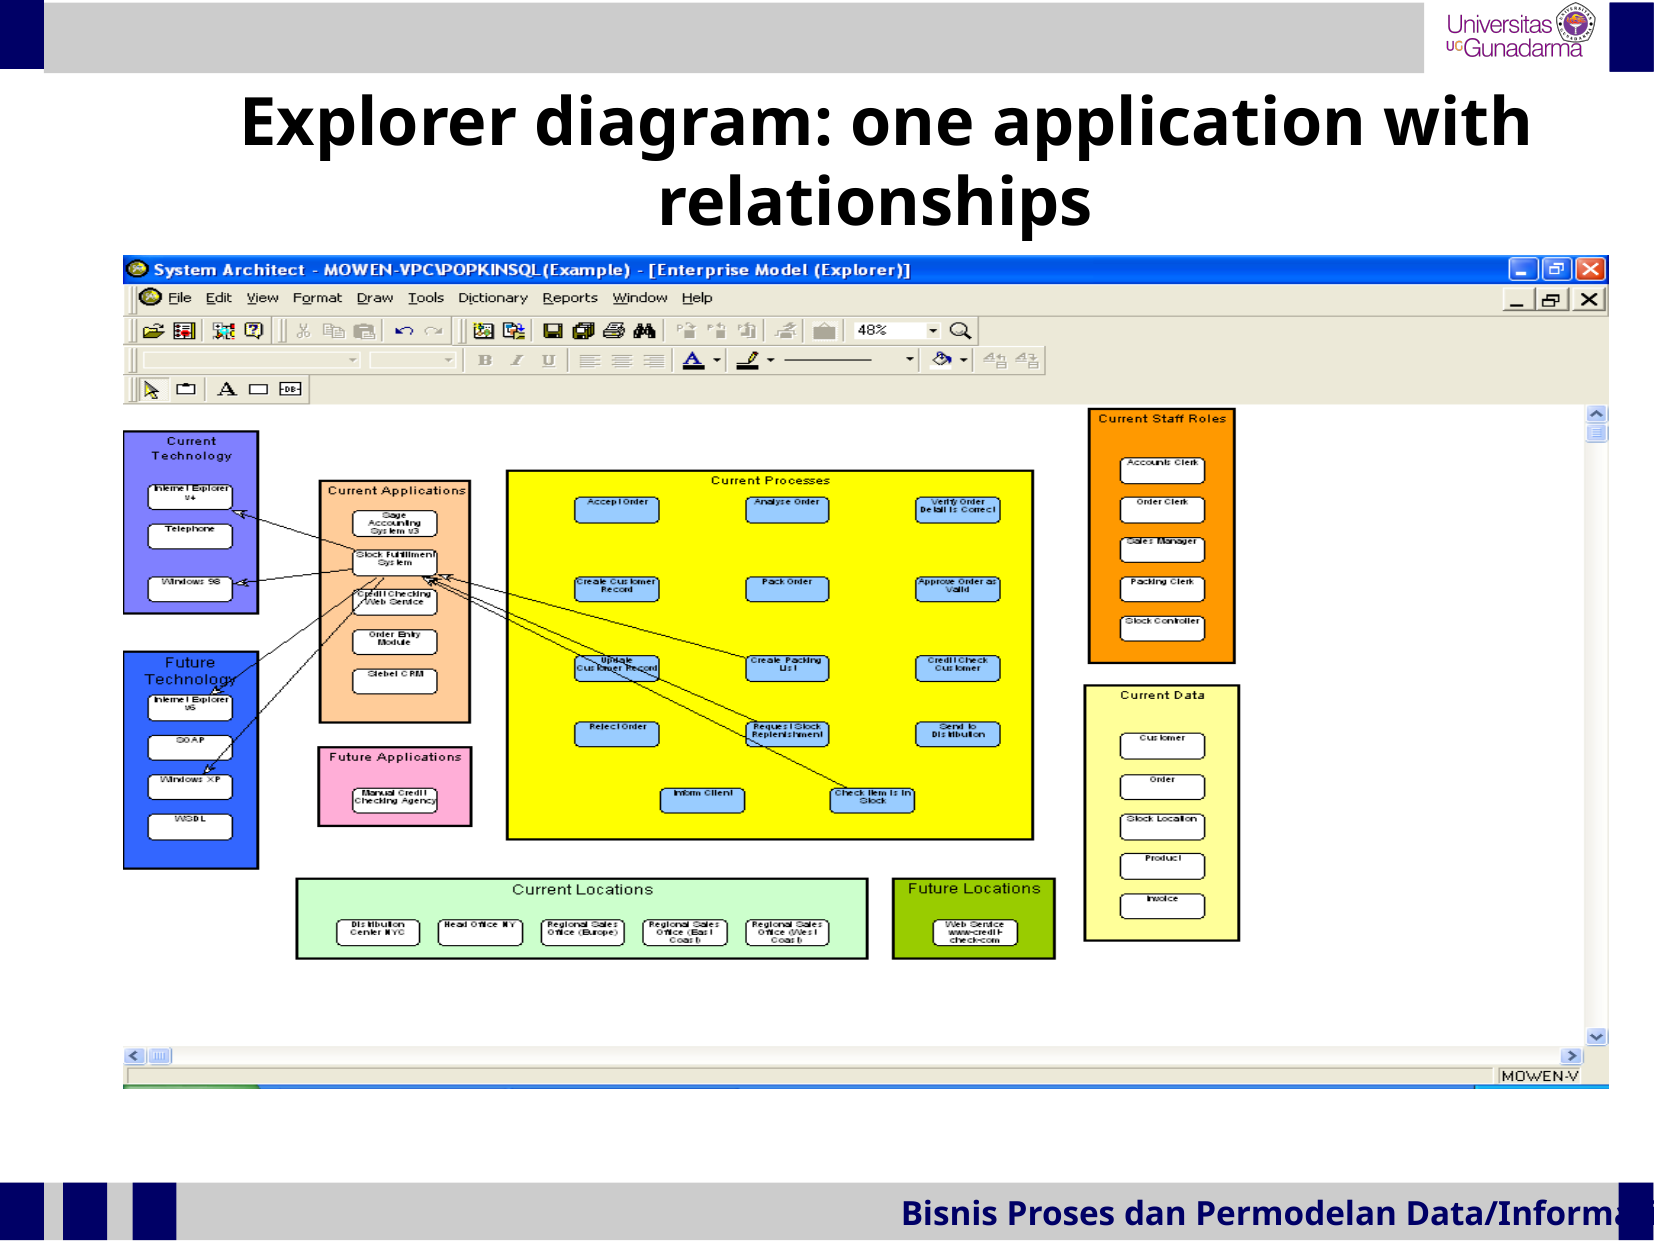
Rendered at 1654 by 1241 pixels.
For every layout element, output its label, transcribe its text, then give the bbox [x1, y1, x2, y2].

picture [1437, 2, 1610, 62]
title Explorer diagram: one application with relationships [179, 68, 1571, 249]
picture [123, 255, 1609, 1089]
